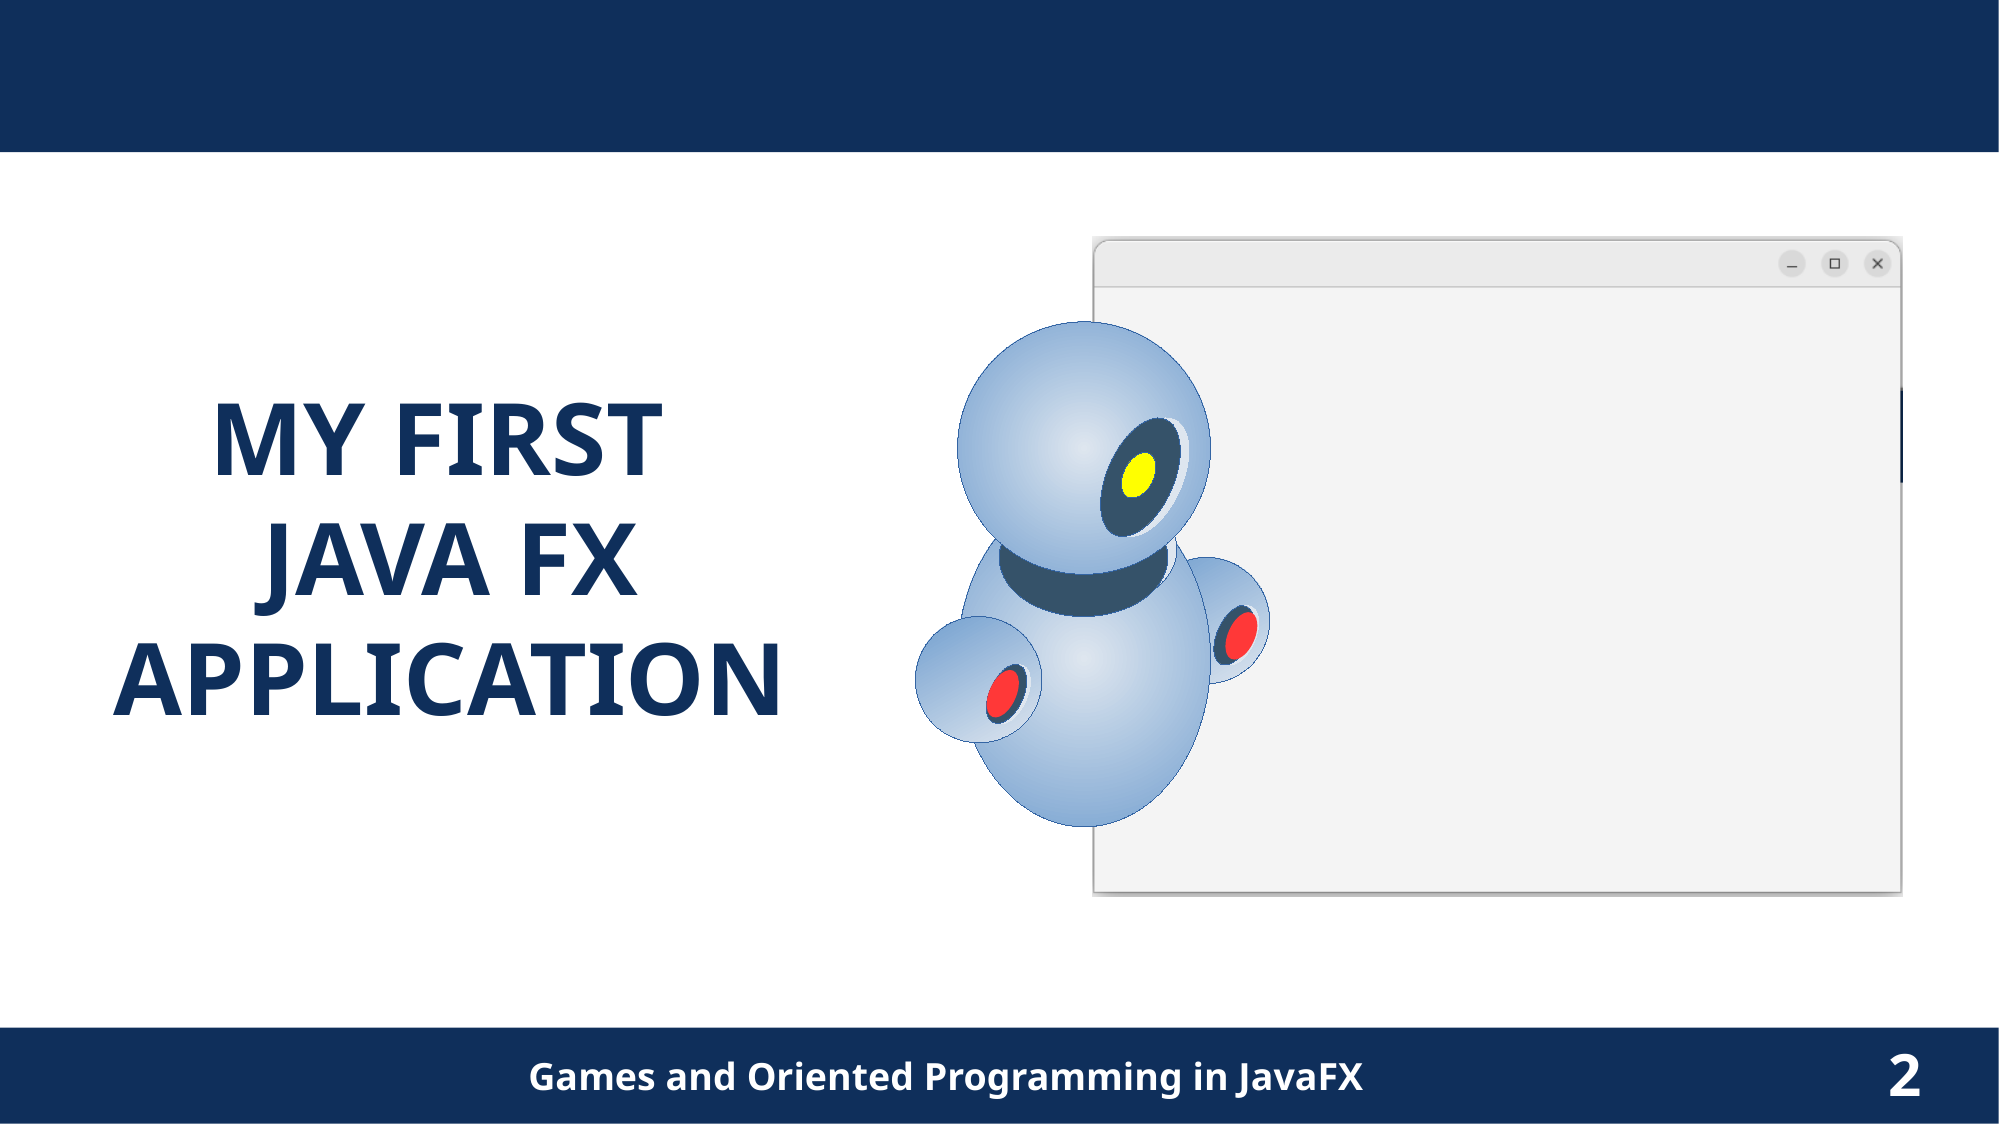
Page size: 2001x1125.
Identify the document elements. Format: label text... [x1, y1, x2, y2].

picture [1092, 236, 1903, 897]
text_box MY FIRST JAVA FX APPLICATION [55, 368, 845, 743]
text_box [915, 321, 1270, 827]
